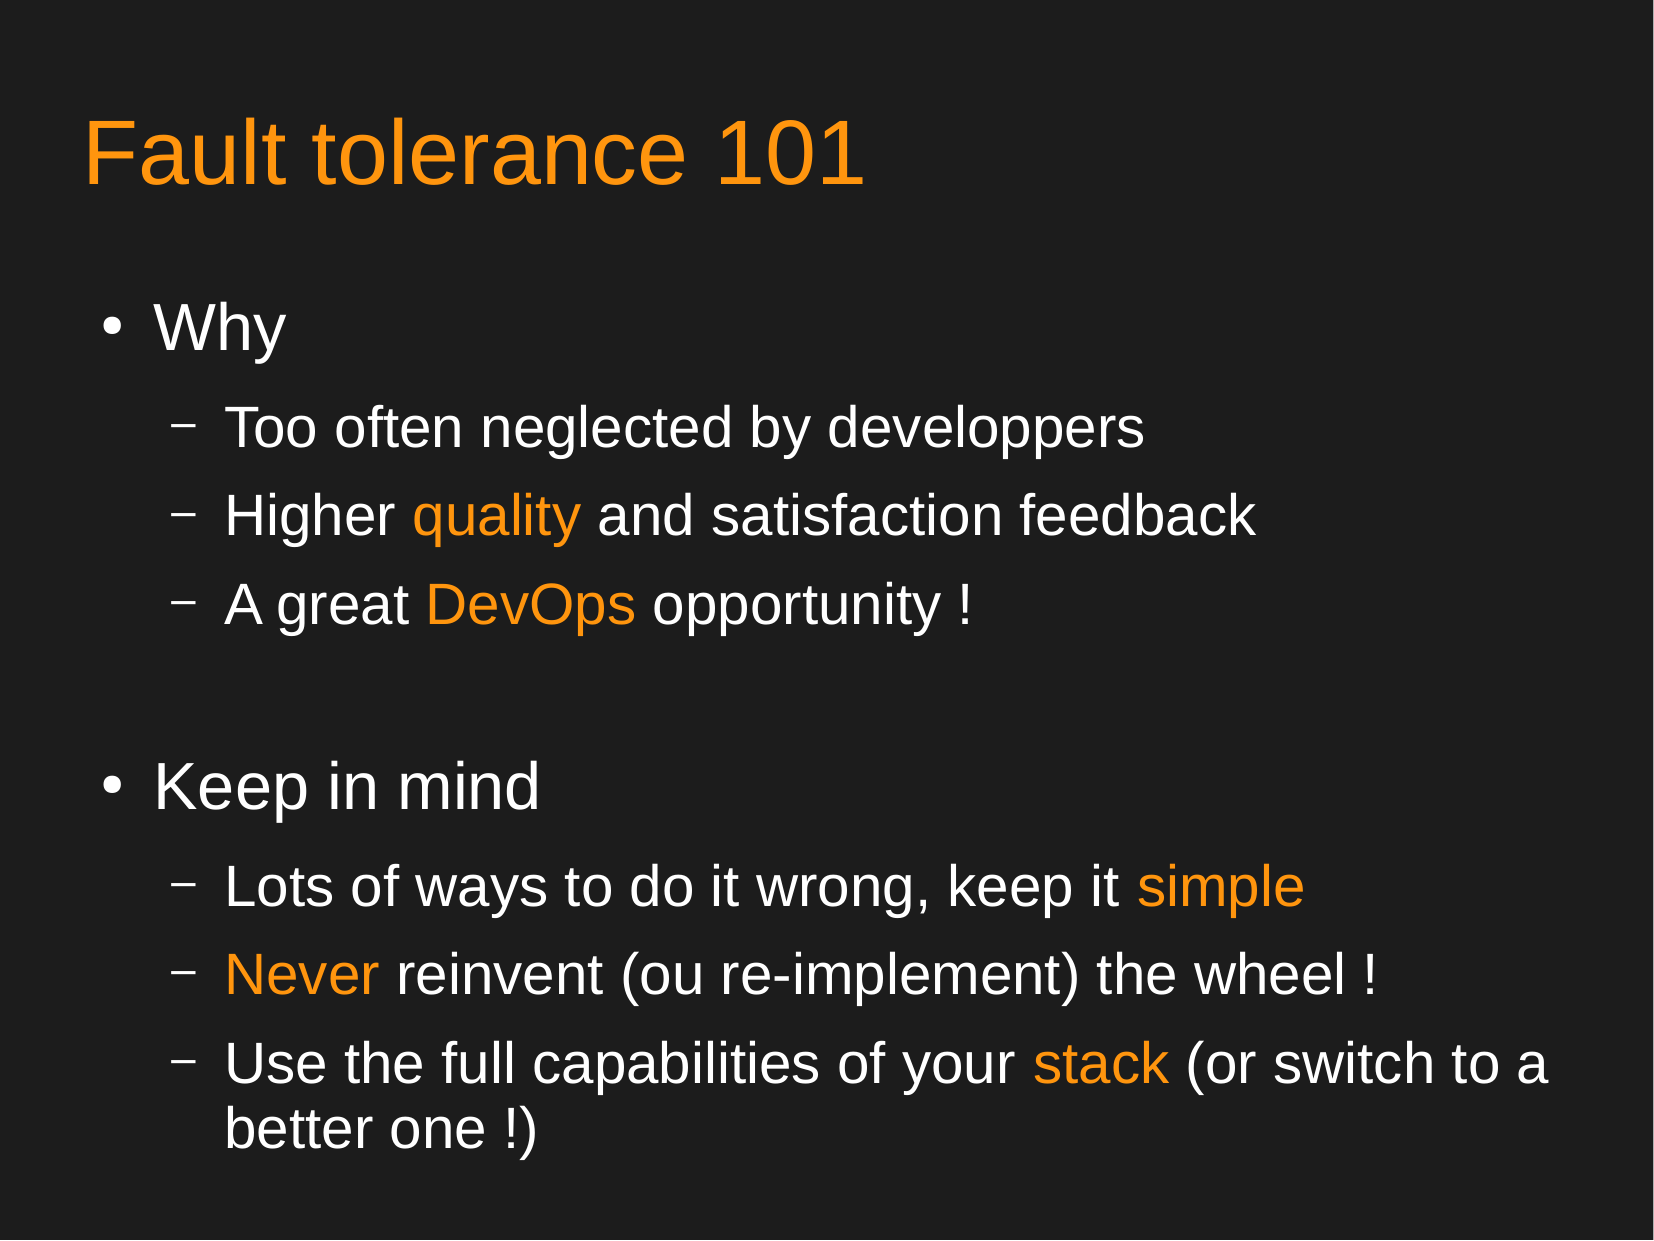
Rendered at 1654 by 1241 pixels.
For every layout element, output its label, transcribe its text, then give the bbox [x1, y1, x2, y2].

title Fault tolerance 101 [82, 49, 1571, 257]
list Why Too often neglected by developpers Higher quality and satisfaction feedback A great DevOps opportunity ! Keep in mind Lots of ways to do it wrong, keep it simple Never reinvent (ou re-implement) the wheel ! Use the full capabilities of your stack (or switch to a better one !) [82, 290, 1571, 1161]
